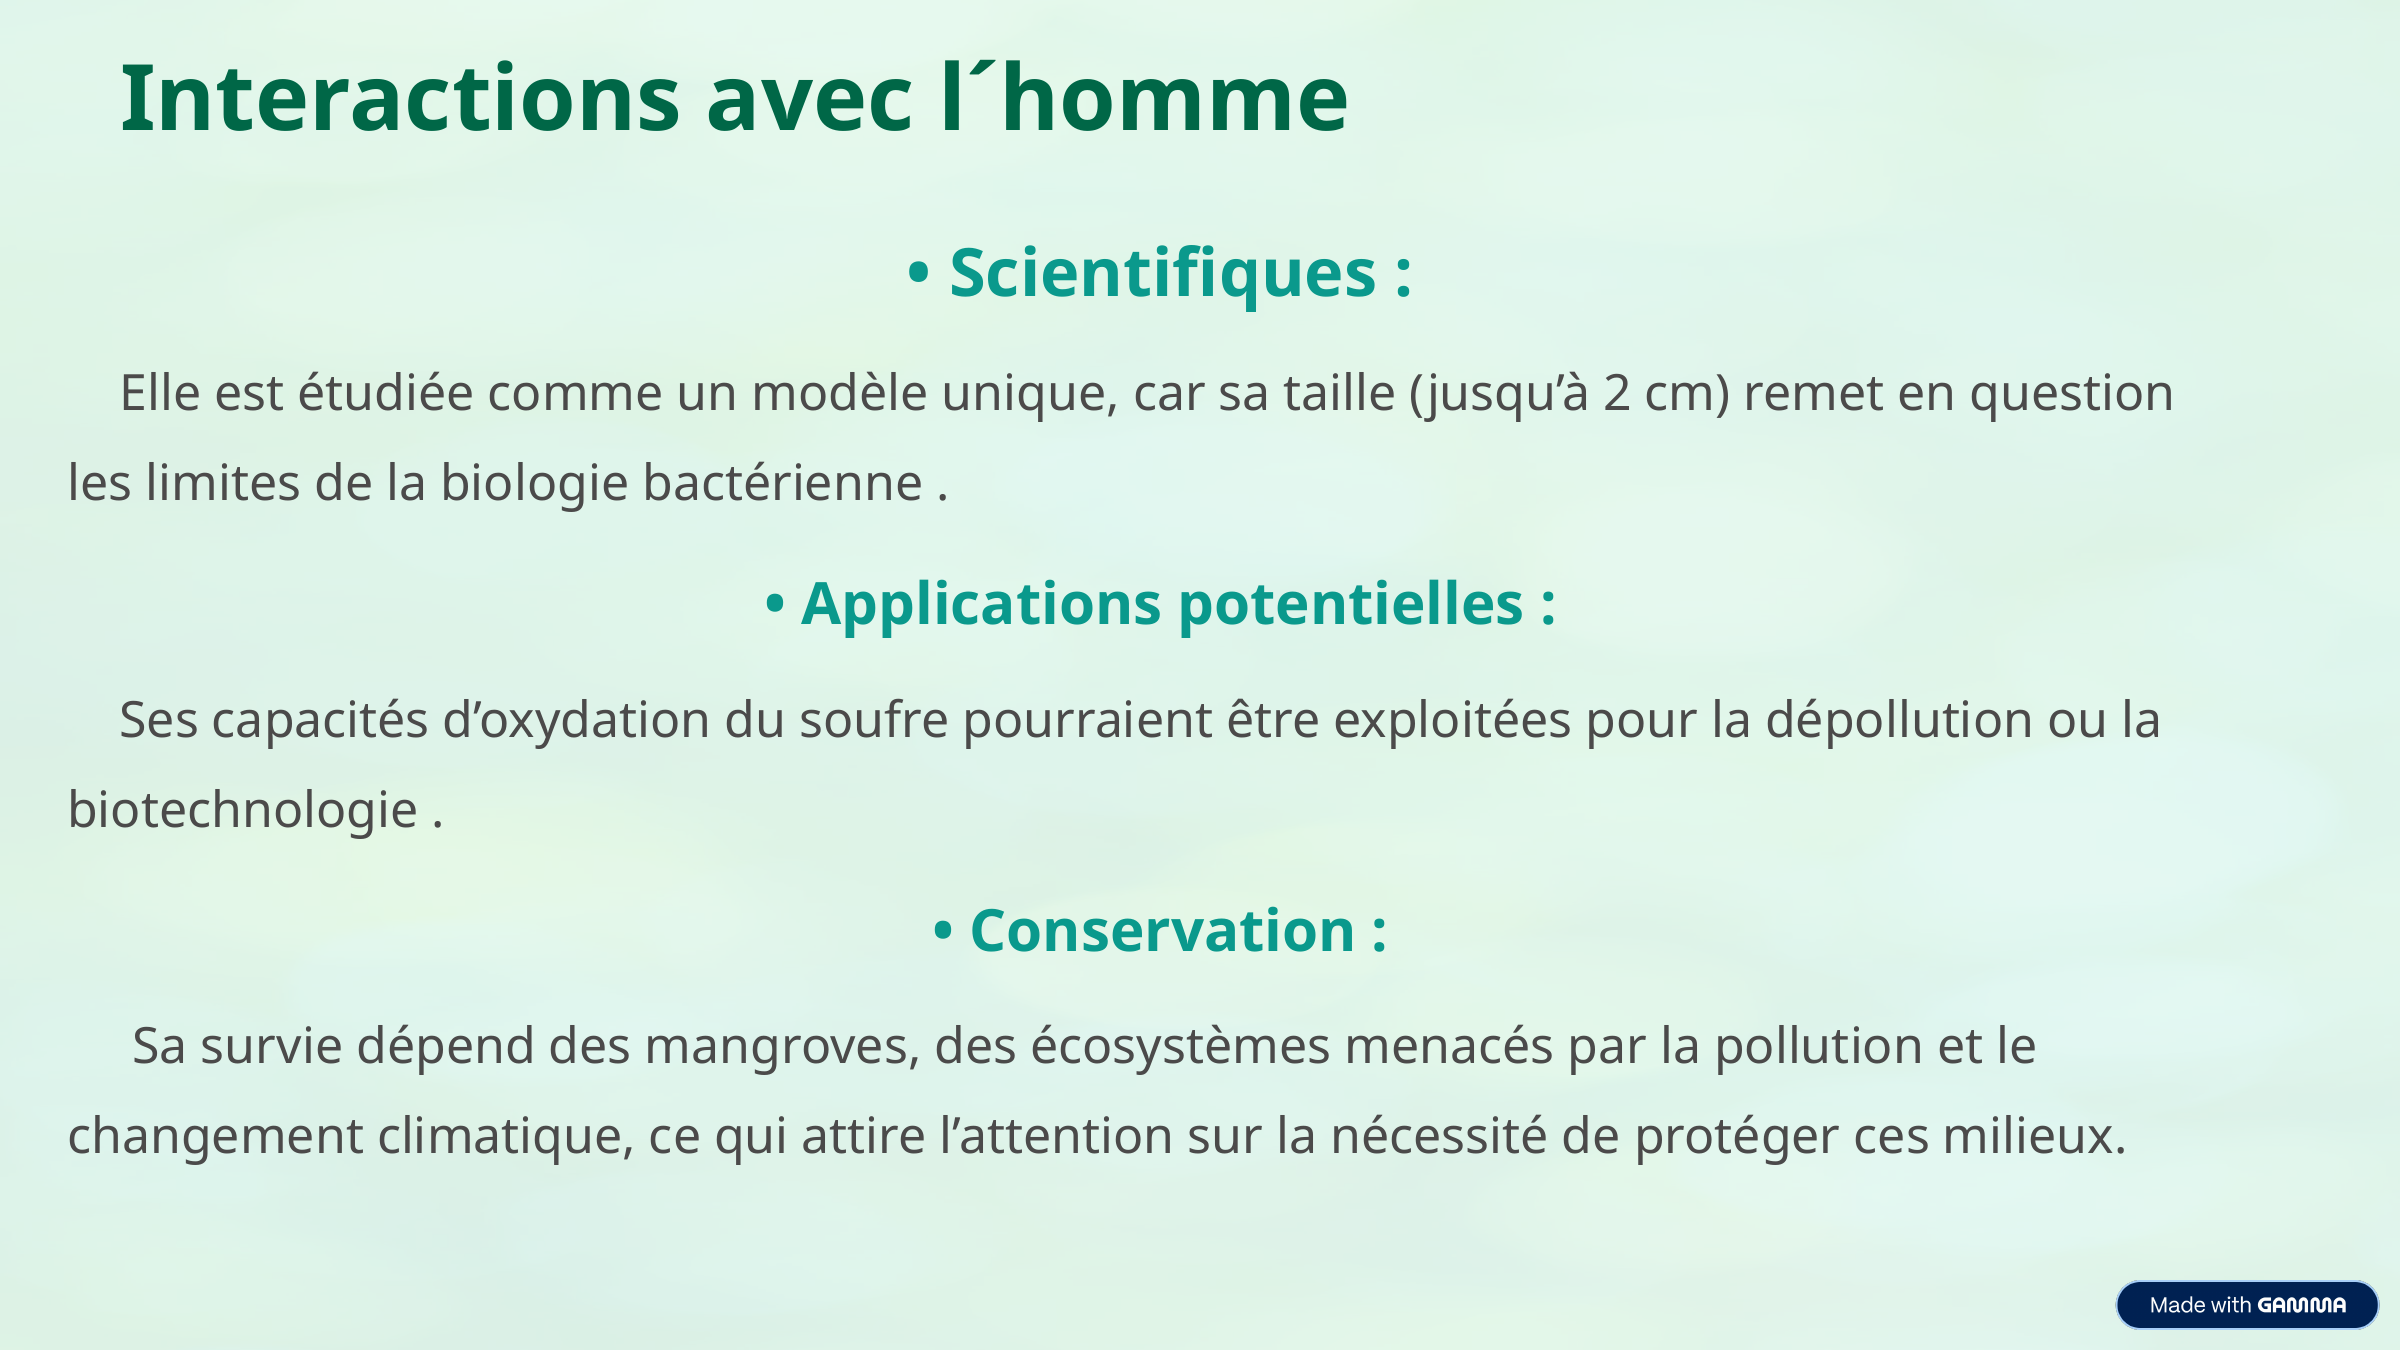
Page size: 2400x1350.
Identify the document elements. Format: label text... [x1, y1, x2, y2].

title Interactions avec l´homme [120, 42, 2280, 269]
picture [2106, 1271, 2389, 1339]
list • Scientifiques : Elle est étudiée comme un modèle unique, car sa taille (jusqu’à 2 cm) remet en question les limites de la biologie bactérienne . • Applications potentielles : Ses capacités d’oxydation du soufre pourraient être exploitées pour la dépollution ou la biotechnologie . • Conservation : Sa survie dépend des mangroves, des écosystèmes menacés par la pollution et le changement climatique, ce qui attire l’attention sur la nécessité de protéger ces milieux. [67, 189, 2254, 1297]
